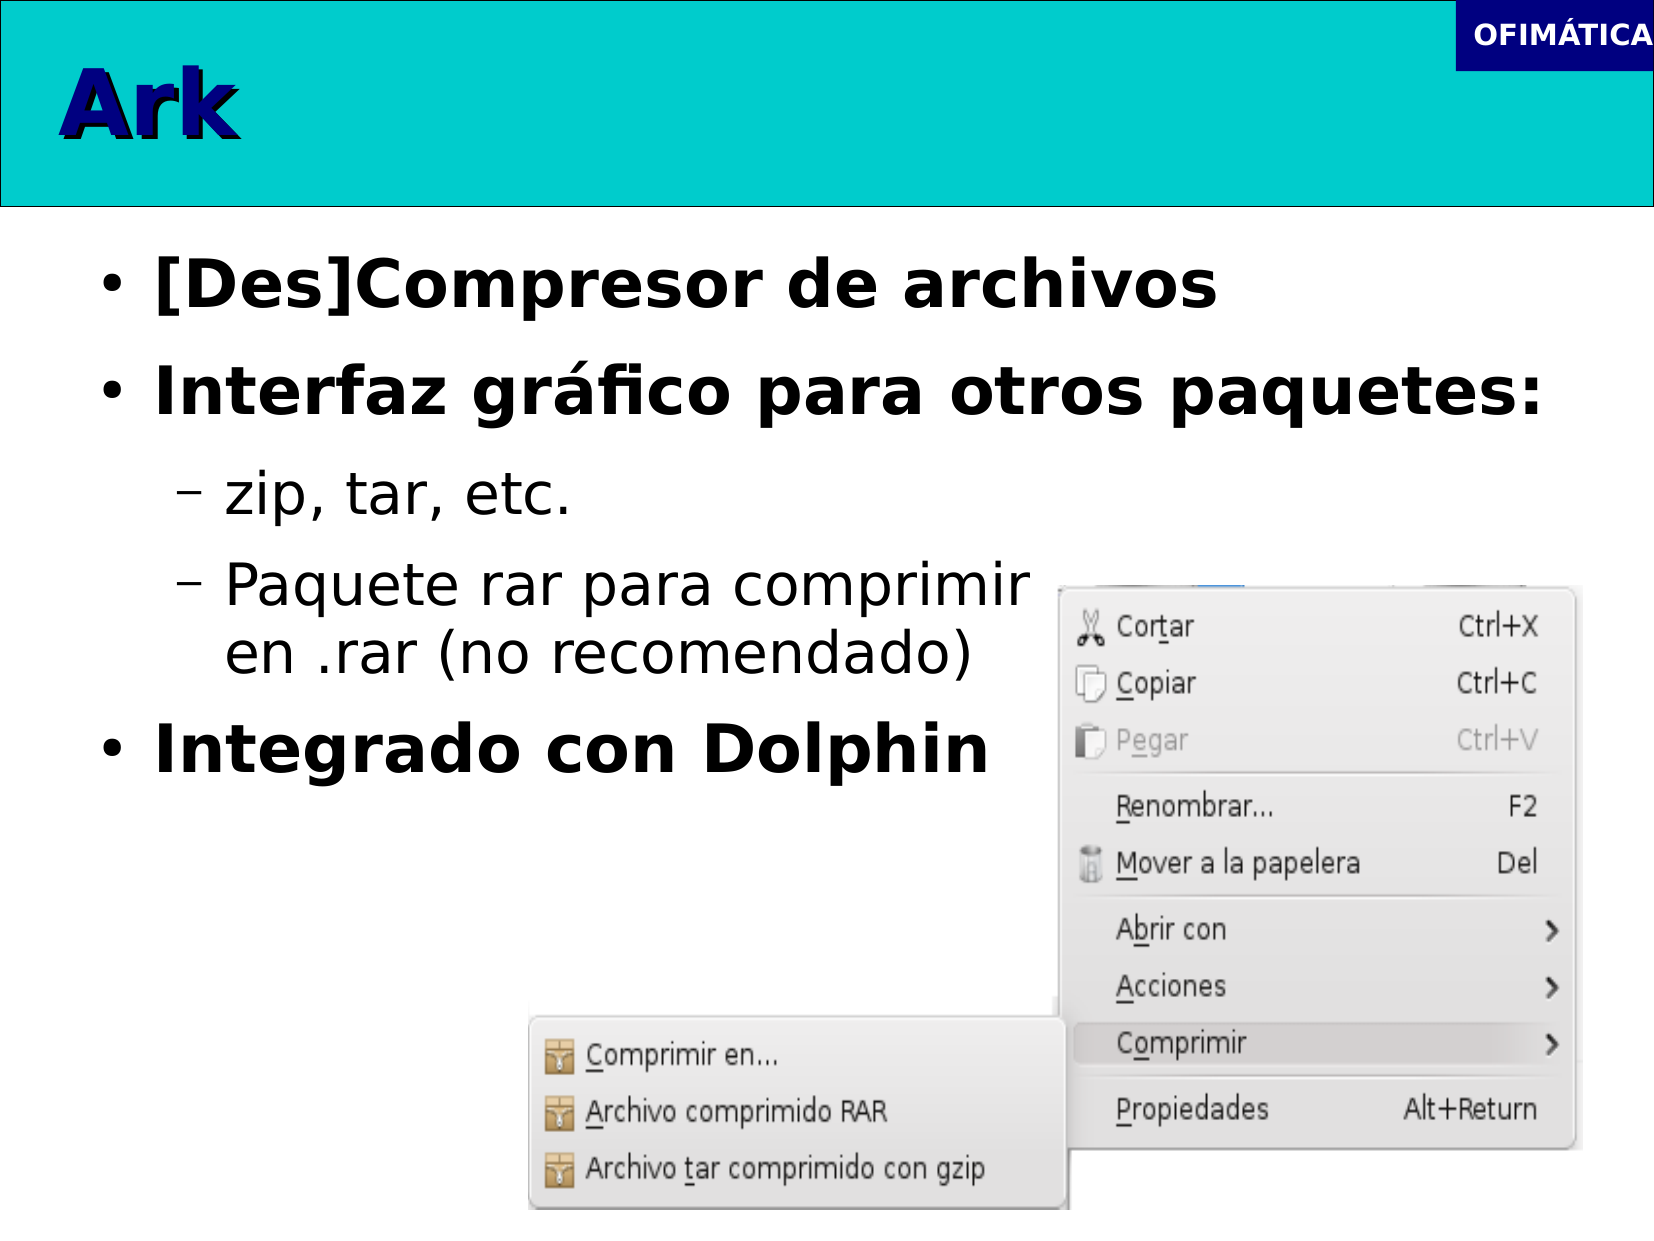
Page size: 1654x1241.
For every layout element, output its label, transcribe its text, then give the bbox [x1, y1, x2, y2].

text_box OFIMÁTICA [1455, 0, 1654, 72]
list [Des]Compresor de archivos Interfaz gráfico para otros paquetes: zip, tar, etc. Paquete rar para comprimir en .rar (no recomendado) Integrado con Dolphin [82, 245, 1571, 1094]
title Ark [59, 22, 1654, 185]
picture [528, 585, 1583, 1210]
